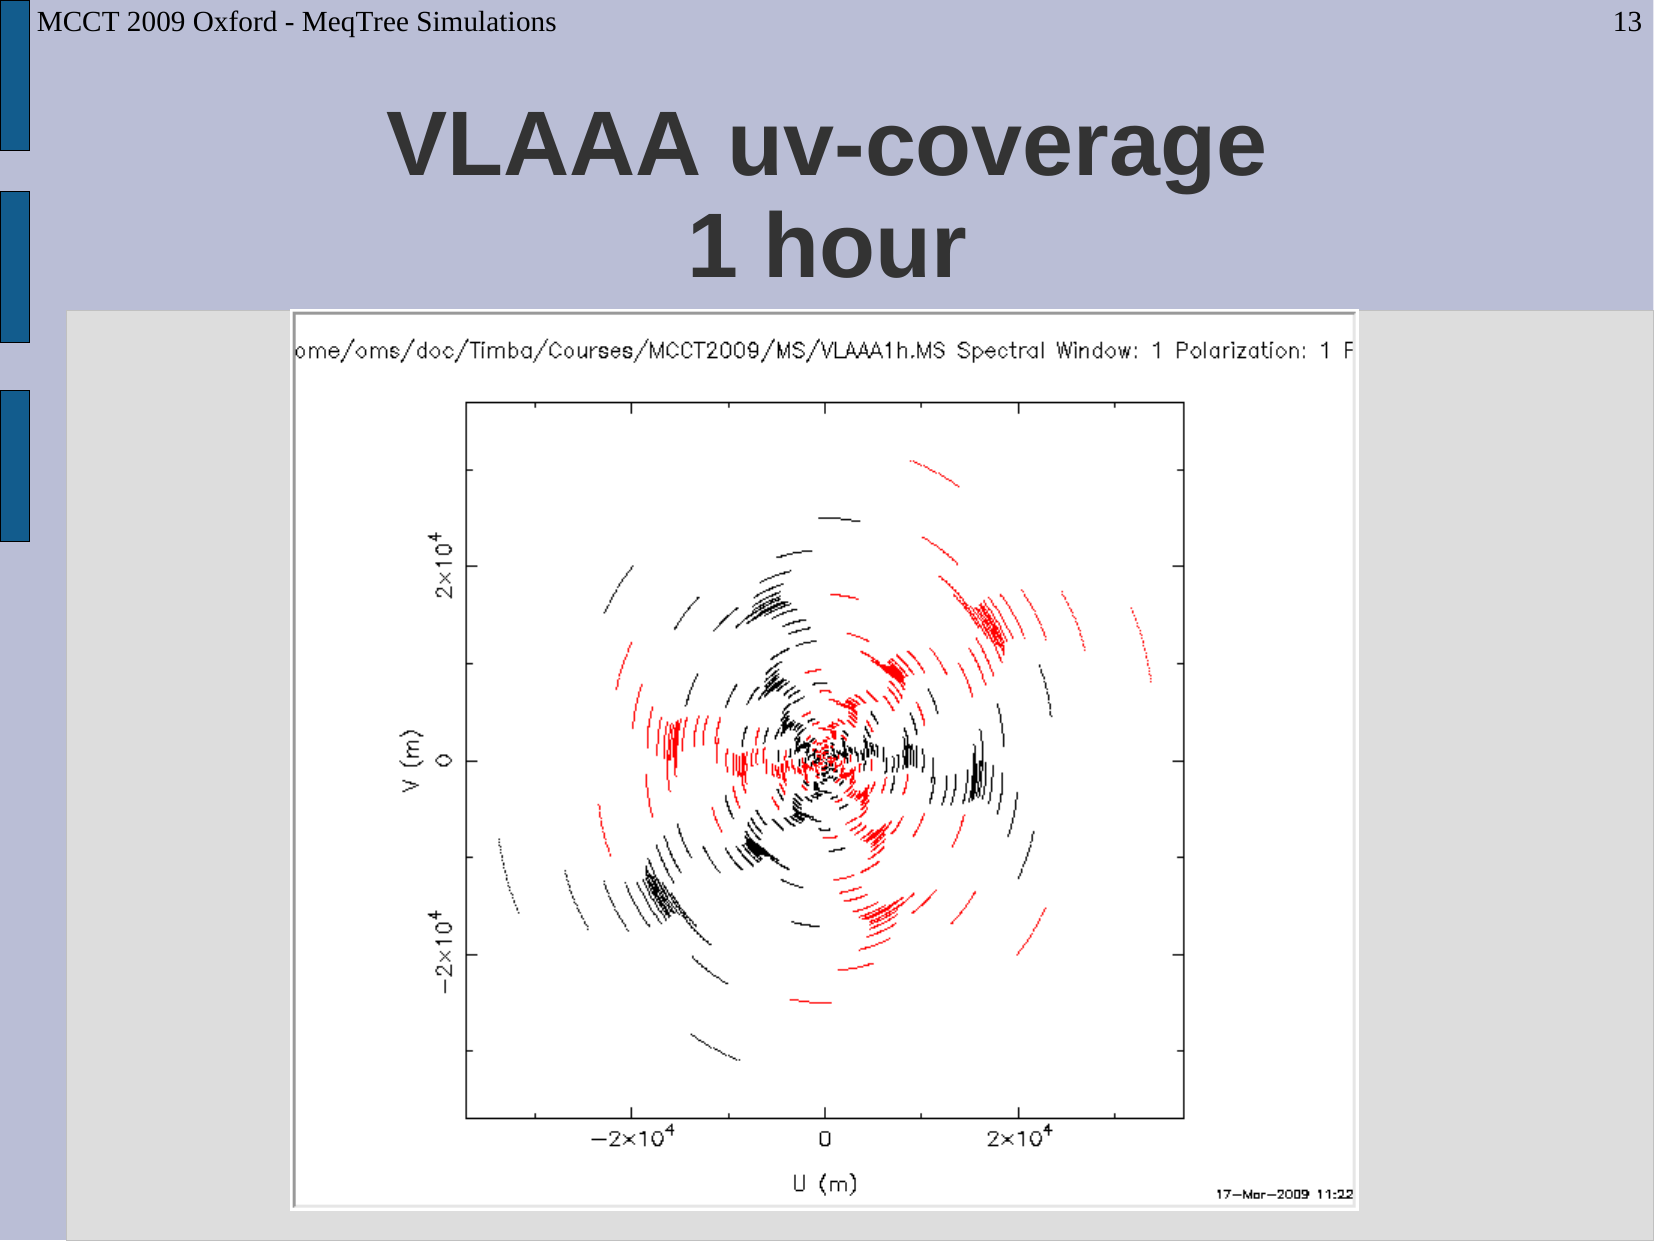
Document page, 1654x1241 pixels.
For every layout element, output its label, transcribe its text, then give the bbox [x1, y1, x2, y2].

title VLAAA uv-coverage 1 hour [121, 87, 1534, 302]
picture [290, 309, 1359, 1211]
